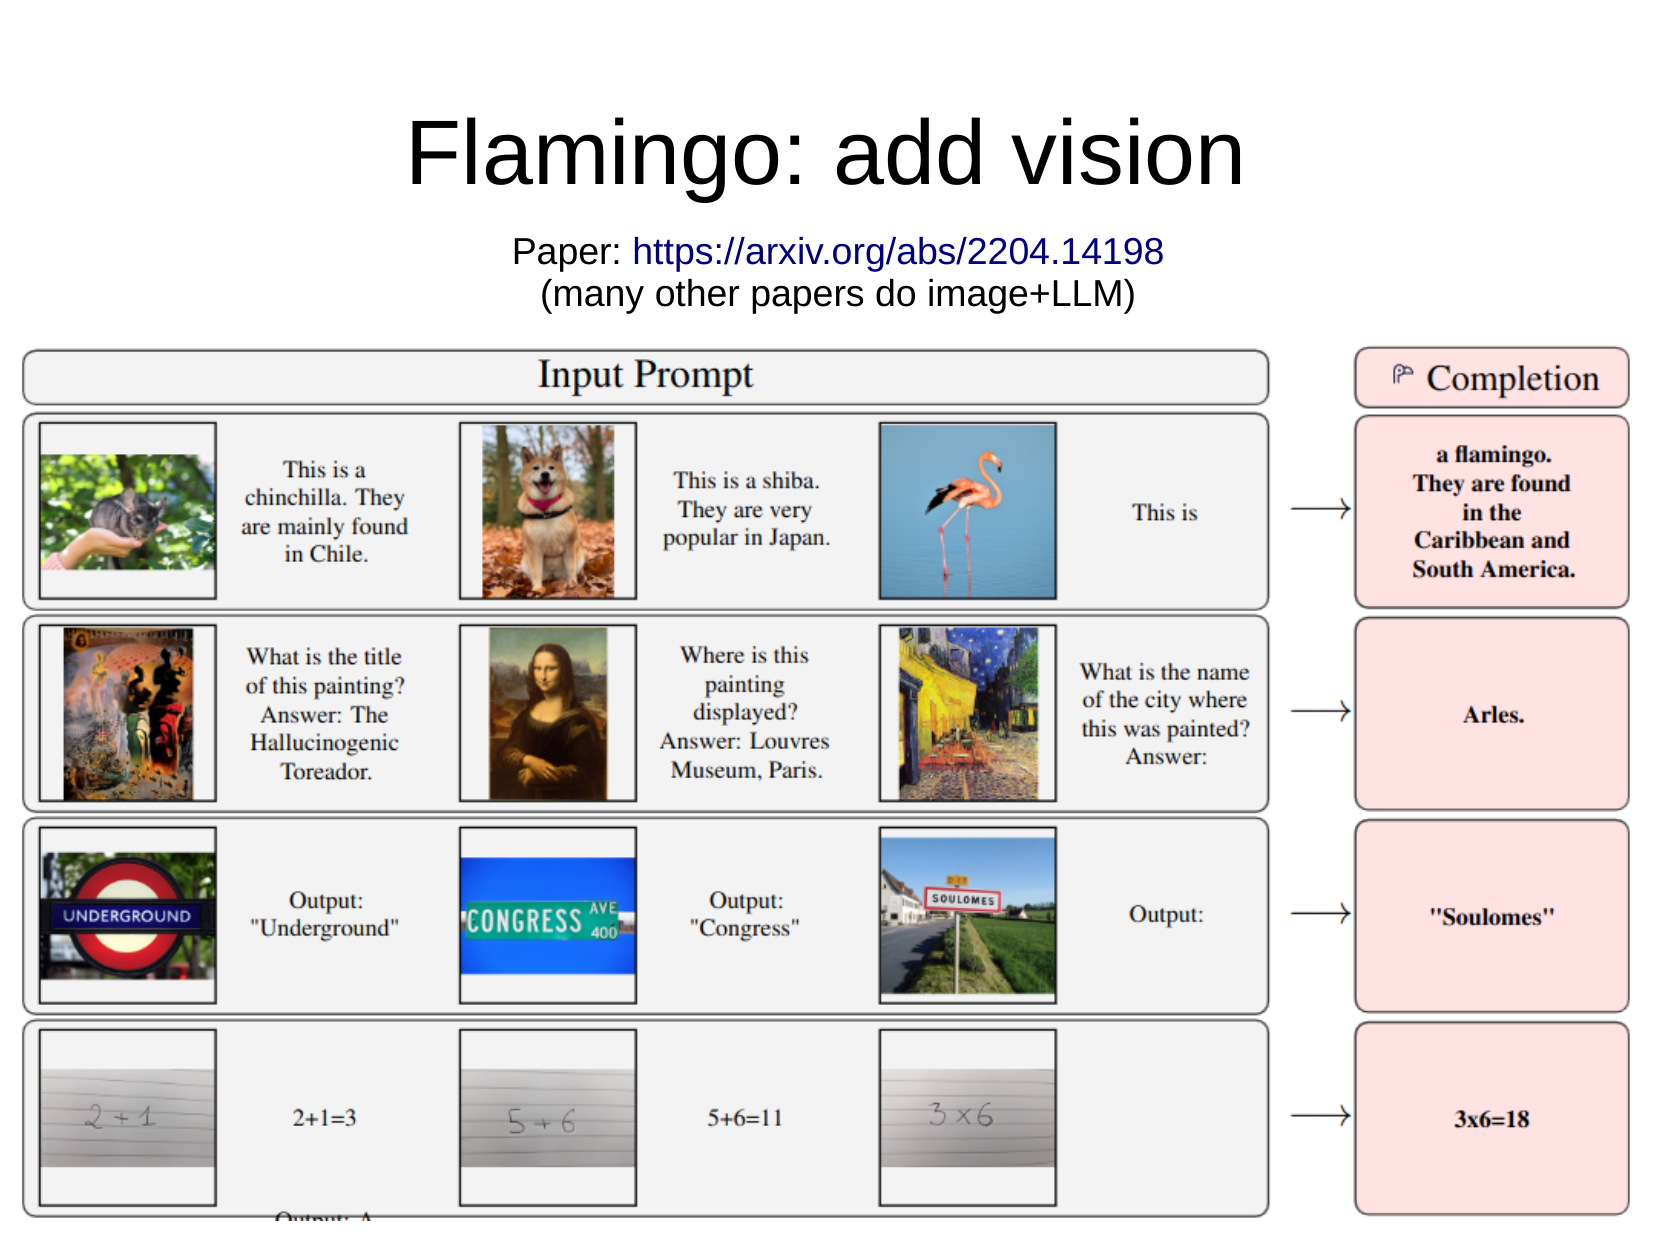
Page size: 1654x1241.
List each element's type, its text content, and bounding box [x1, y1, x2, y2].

title Flamingo: add vision [82, 49, 1571, 257]
text_box Paper: https://arxiv.org/abs/2204.14198 (many other papers do image+LLM) [461, 223, 1216, 322]
picture [1, 329, 1654, 1221]
